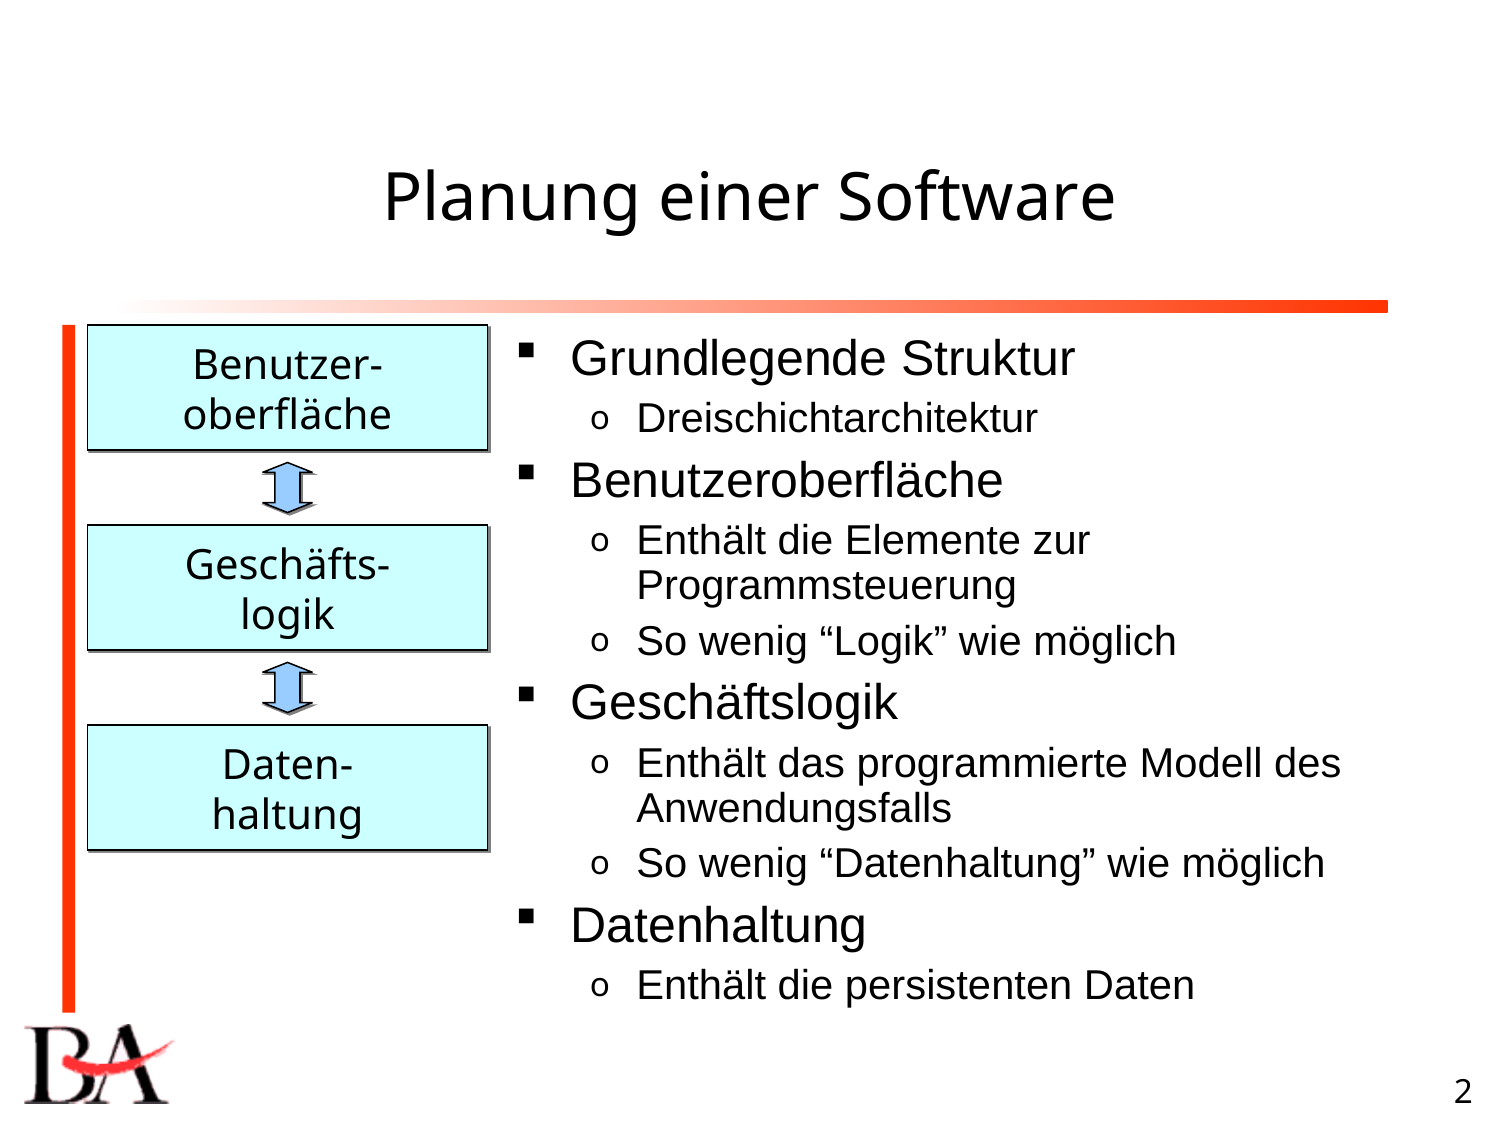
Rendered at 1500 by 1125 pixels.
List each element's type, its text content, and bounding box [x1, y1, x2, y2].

text_box Daten- haltung [87, 725, 488, 850]
title Planung einer Software [112, 99, 1388, 288]
list Grundlegende Struktur Dreischichtarchitektur Benutzeroberfläche Enthält die Elemente zur Programmsteuerung So wenig “Logik” wie möglich Geschäftslogik Enthält das programmierte Modell des Anwendungsfalls So wenig “Datenhaltung” wie möglich Datenhaltung Enthält die persistenten Daten [500, 324, 1388, 1051]
text_box Benutzer- oberfläche [87, 324, 488, 450]
picture [24, 1024, 175, 1104]
text_box [262, 662, 313, 713]
text_box [262, 462, 313, 513]
text_box Geschäfts- logik [87, 524, 488, 650]
